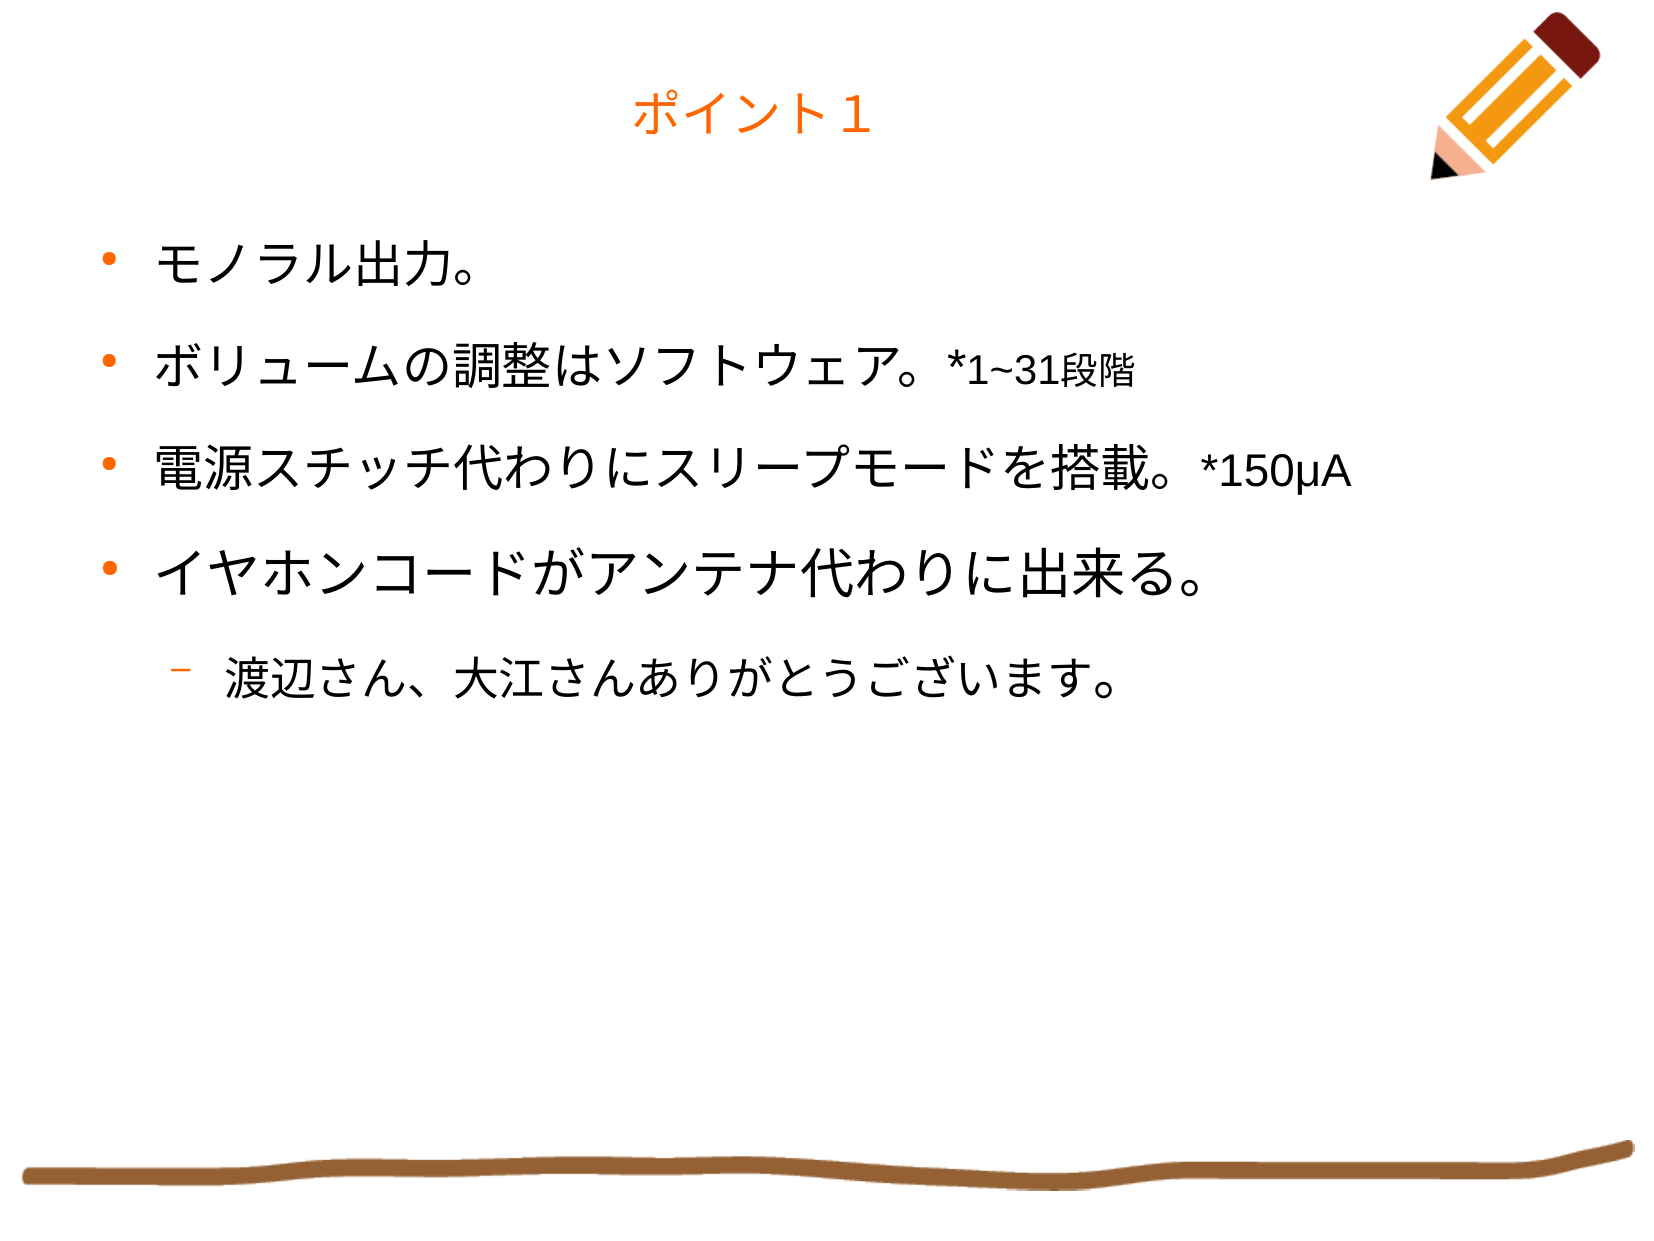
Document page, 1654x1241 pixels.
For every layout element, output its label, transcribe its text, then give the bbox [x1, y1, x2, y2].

picture [1430, 12, 1601, 181]
title ポイント１ [82, 49, 1430, 172]
list モノラル出力。 ボリュームの調整はソフトウェア。*1~31段階 電源スチッチ代わりにスリープモードを搭載。*150μA イヤホンコードがアンテナ代わりに出来る。 渡辺さん、大江さんありがとうございます。 [82, 224, 1571, 1122]
picture [22, 1140, 1635, 1191]
